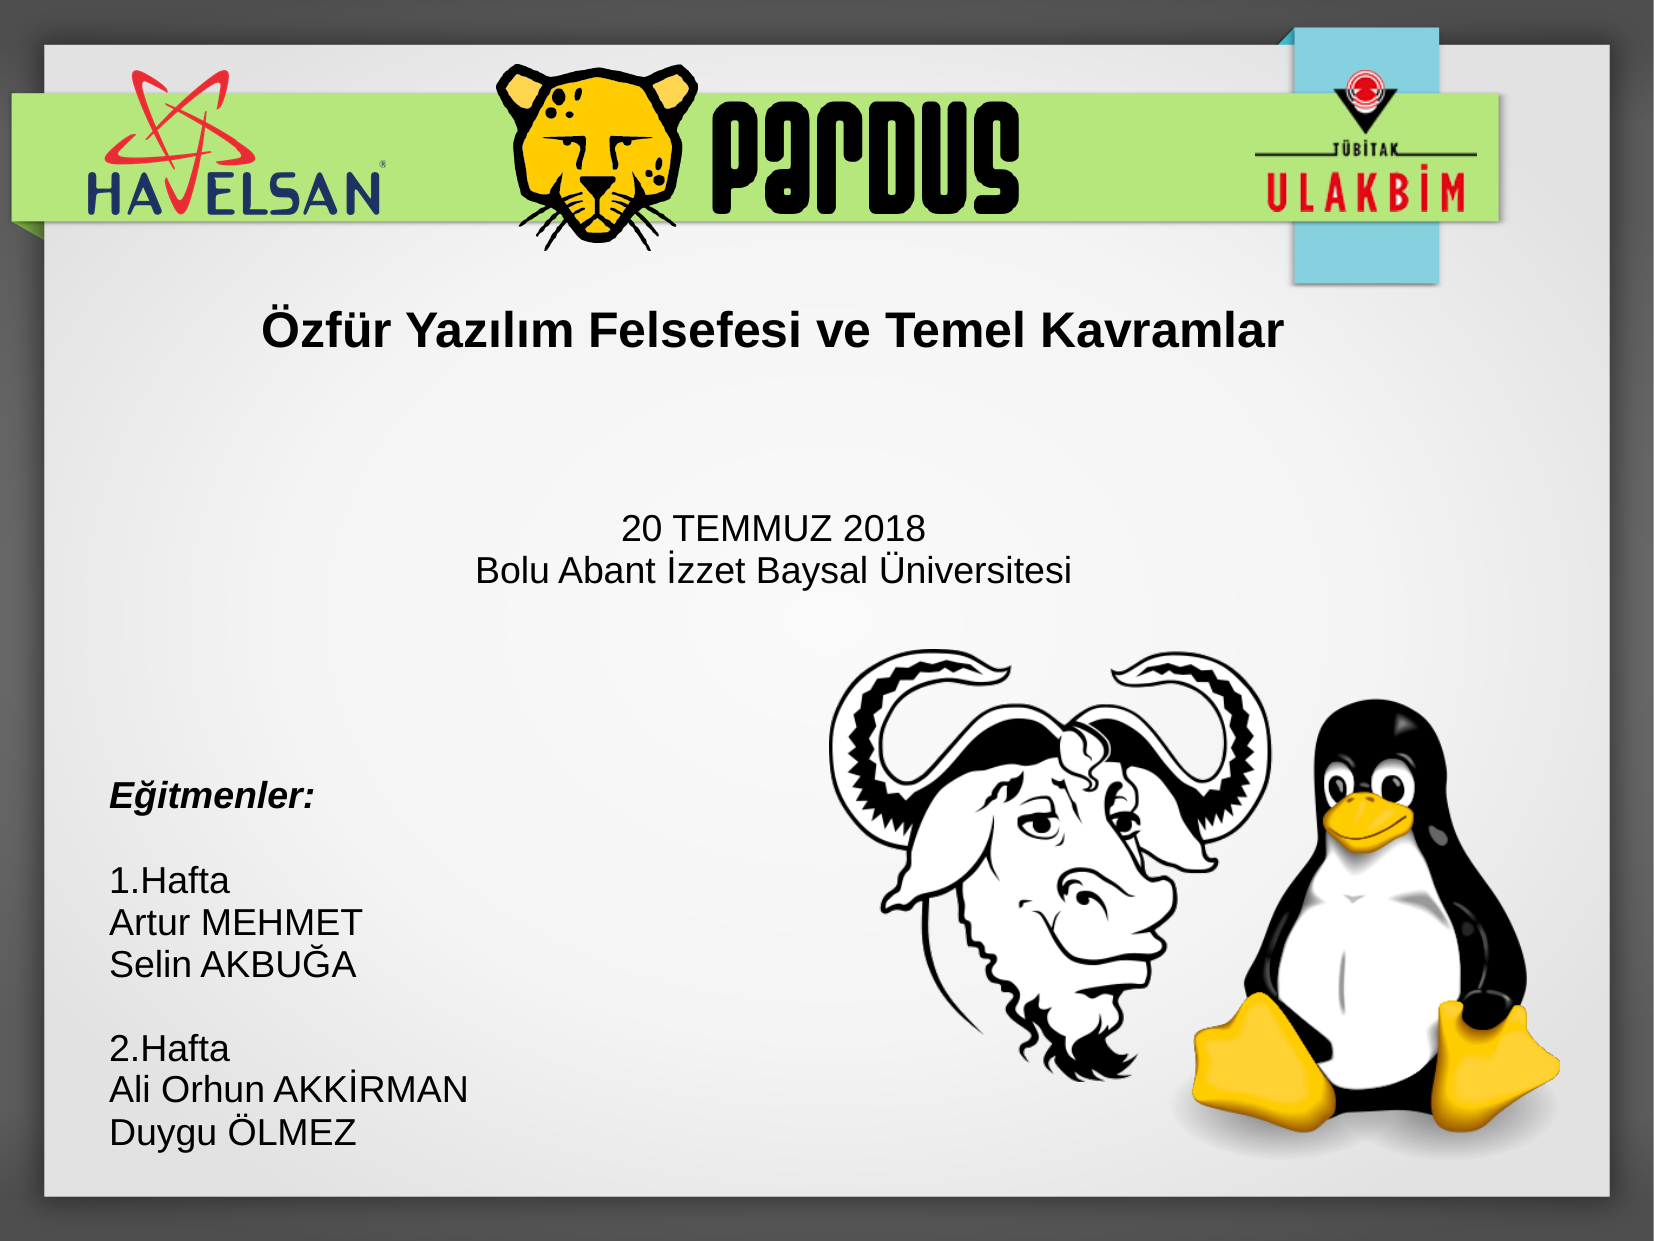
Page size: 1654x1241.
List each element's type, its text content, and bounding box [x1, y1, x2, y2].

text_box 20 TEMMUZ 2018 Bolu Abant İzzet Baysal Üniversitesi [307, 507, 1241, 676]
picture [0, 0, 1654, 1241]
text_box Eğitmenler: 1.Hafta Artur MEHMET Selin AKBUĞA 2.Hafta Ali Orhun AKKİRMAN Duygu ÖLMEZ [94, 767, 1087, 1241]
text_box Özfür Yazılım Felsefesi ve Temel Kavramlar [100, 295, 1447, 478]
